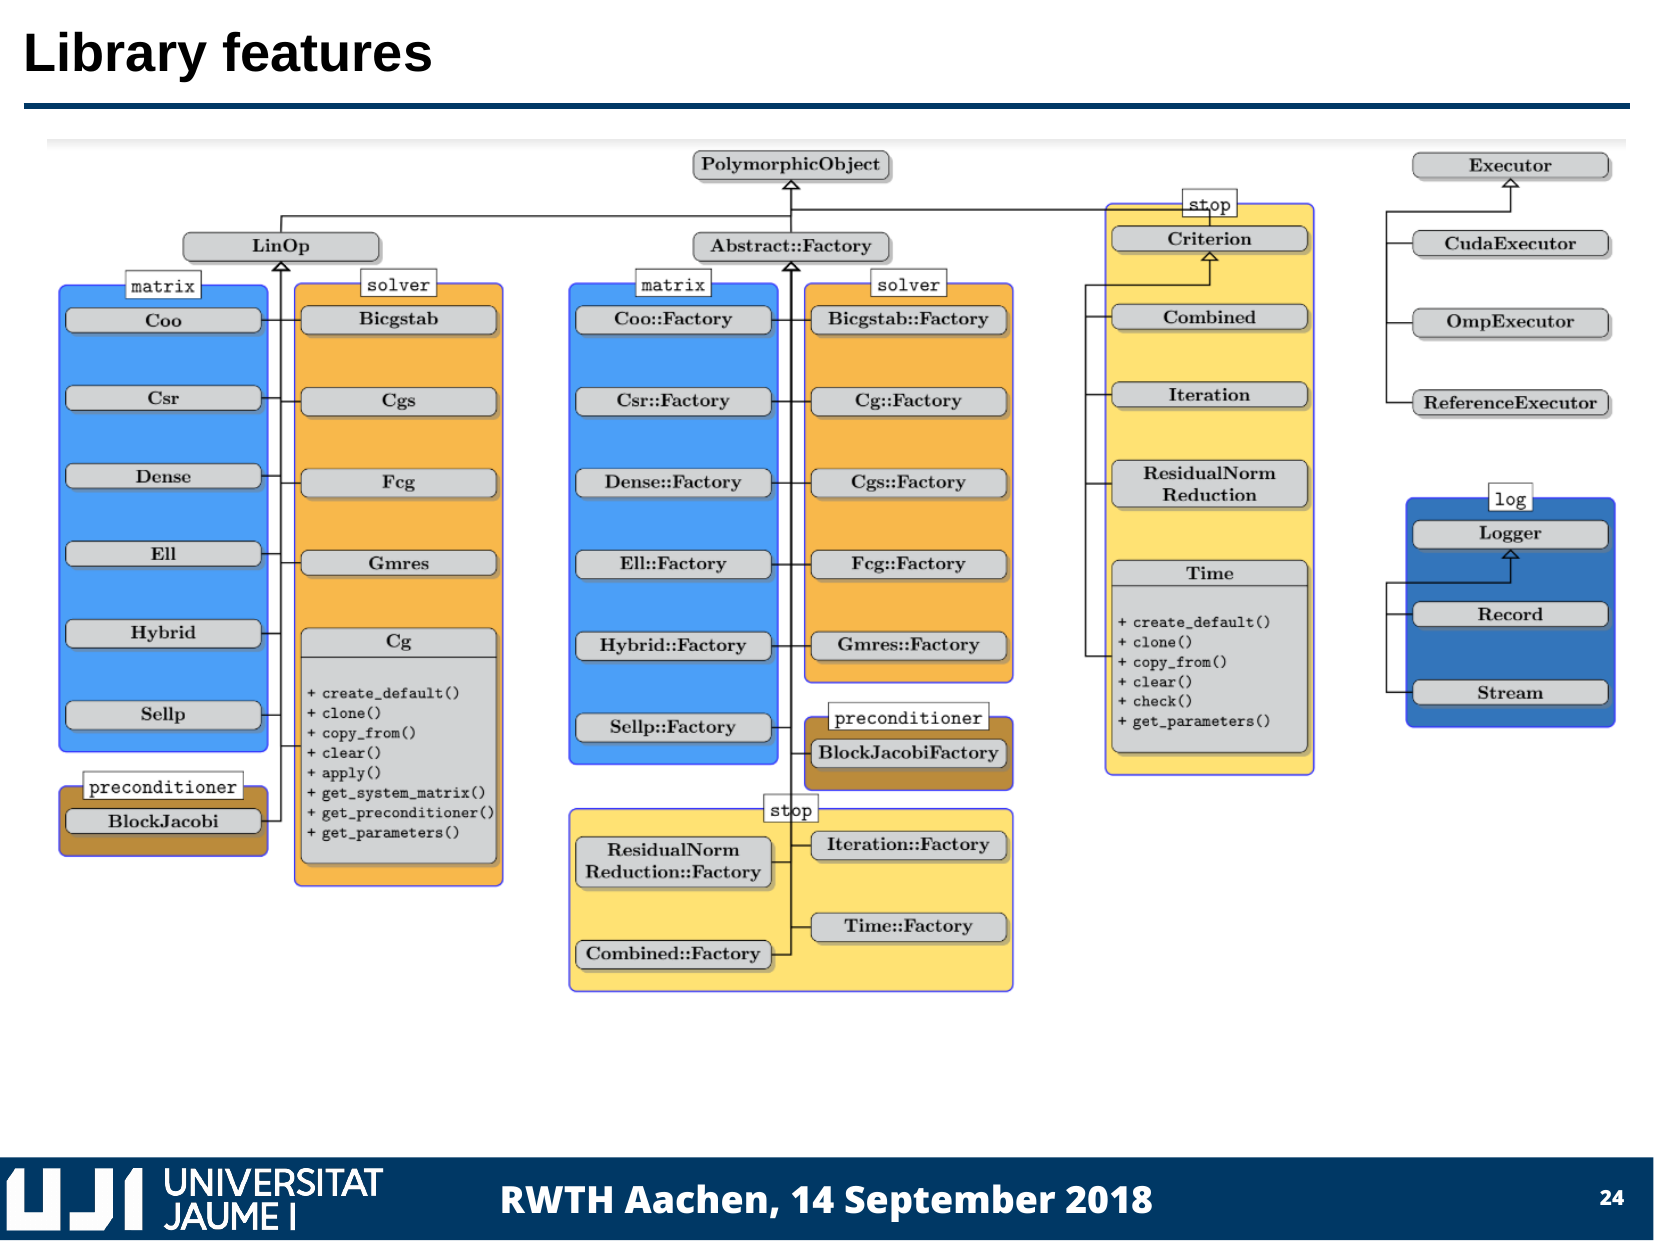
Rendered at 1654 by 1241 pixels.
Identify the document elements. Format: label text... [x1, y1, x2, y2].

title Library features [23, 0, 1630, 107]
picture [0, 1158, 390, 1241]
picture [47, 139, 1626, 999]
